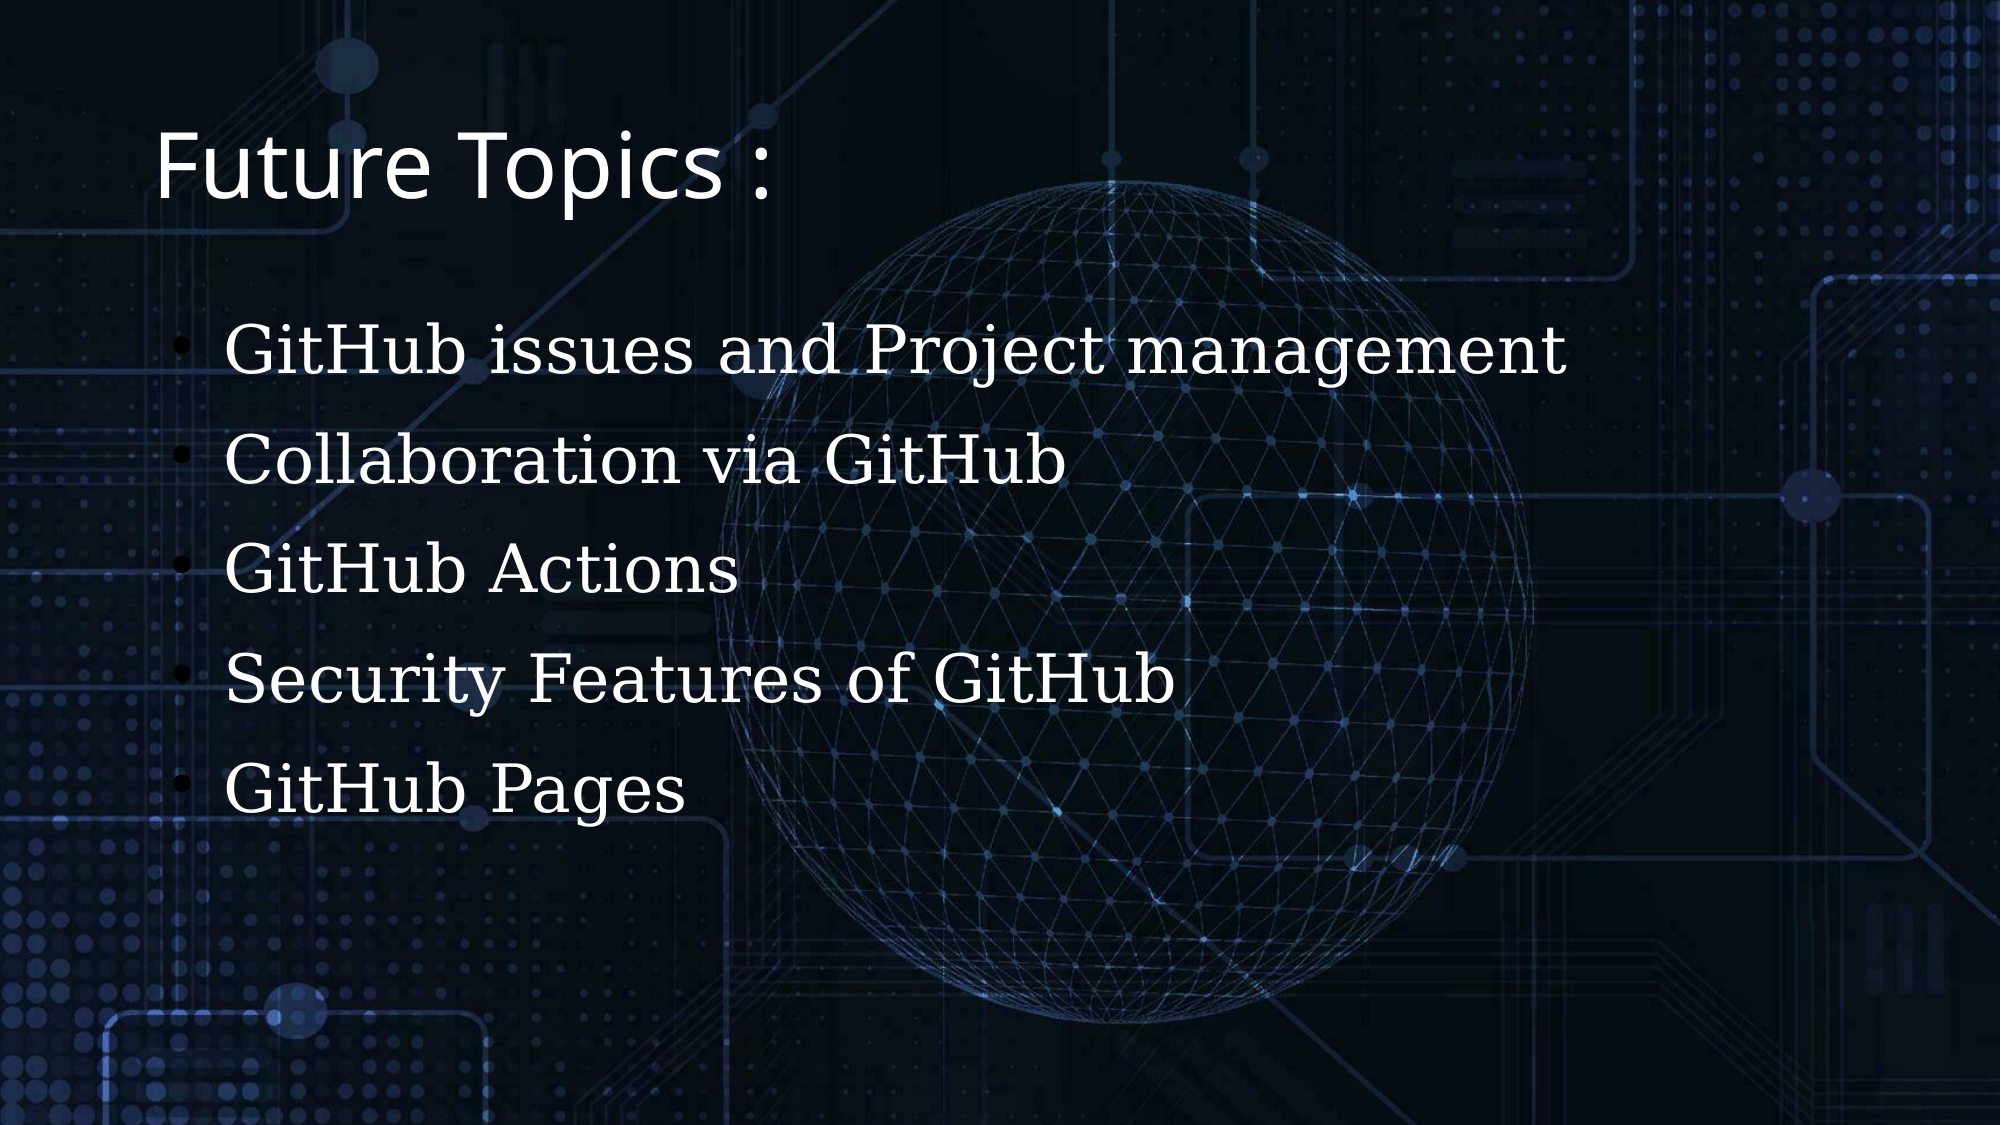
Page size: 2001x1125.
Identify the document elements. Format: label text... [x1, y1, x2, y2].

title Future Topics : [137, 59, 1863, 278]
picture [0, 0, 2000, 1125]
list GitHub issues and Project management Collaboration via GitHub GitHub Actions Security Features of GitHub GitHub Pages [137, 299, 1863, 1014]
